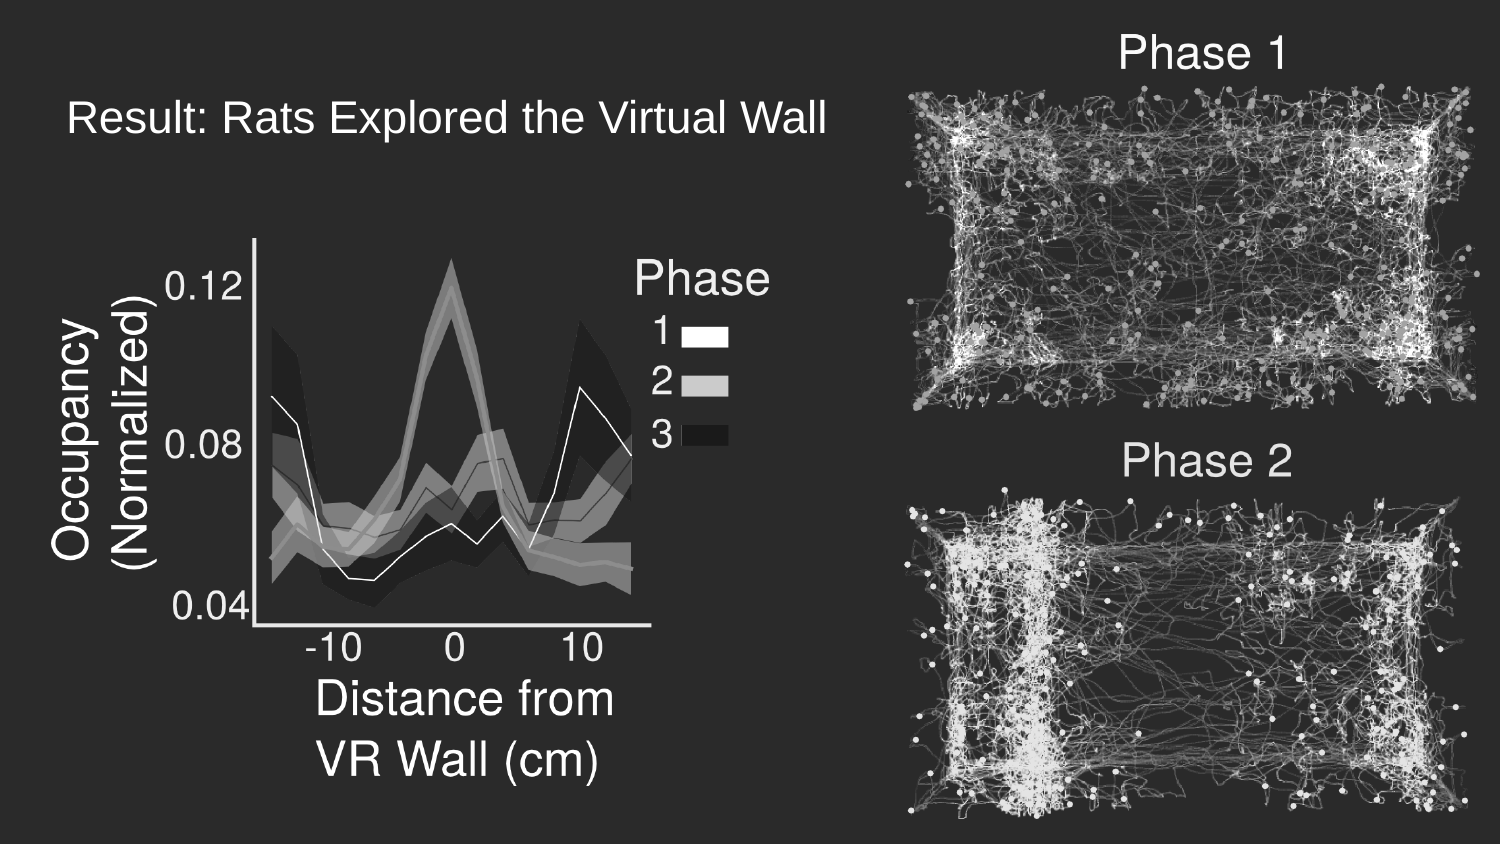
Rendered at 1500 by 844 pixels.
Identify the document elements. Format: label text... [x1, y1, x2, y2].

picture [51, 238, 769, 786]
title Result: Rats Explored the Virtual Wall [51, 72, 847, 167]
picture [905, 34, 1480, 411]
picture [904, 442, 1468, 819]
